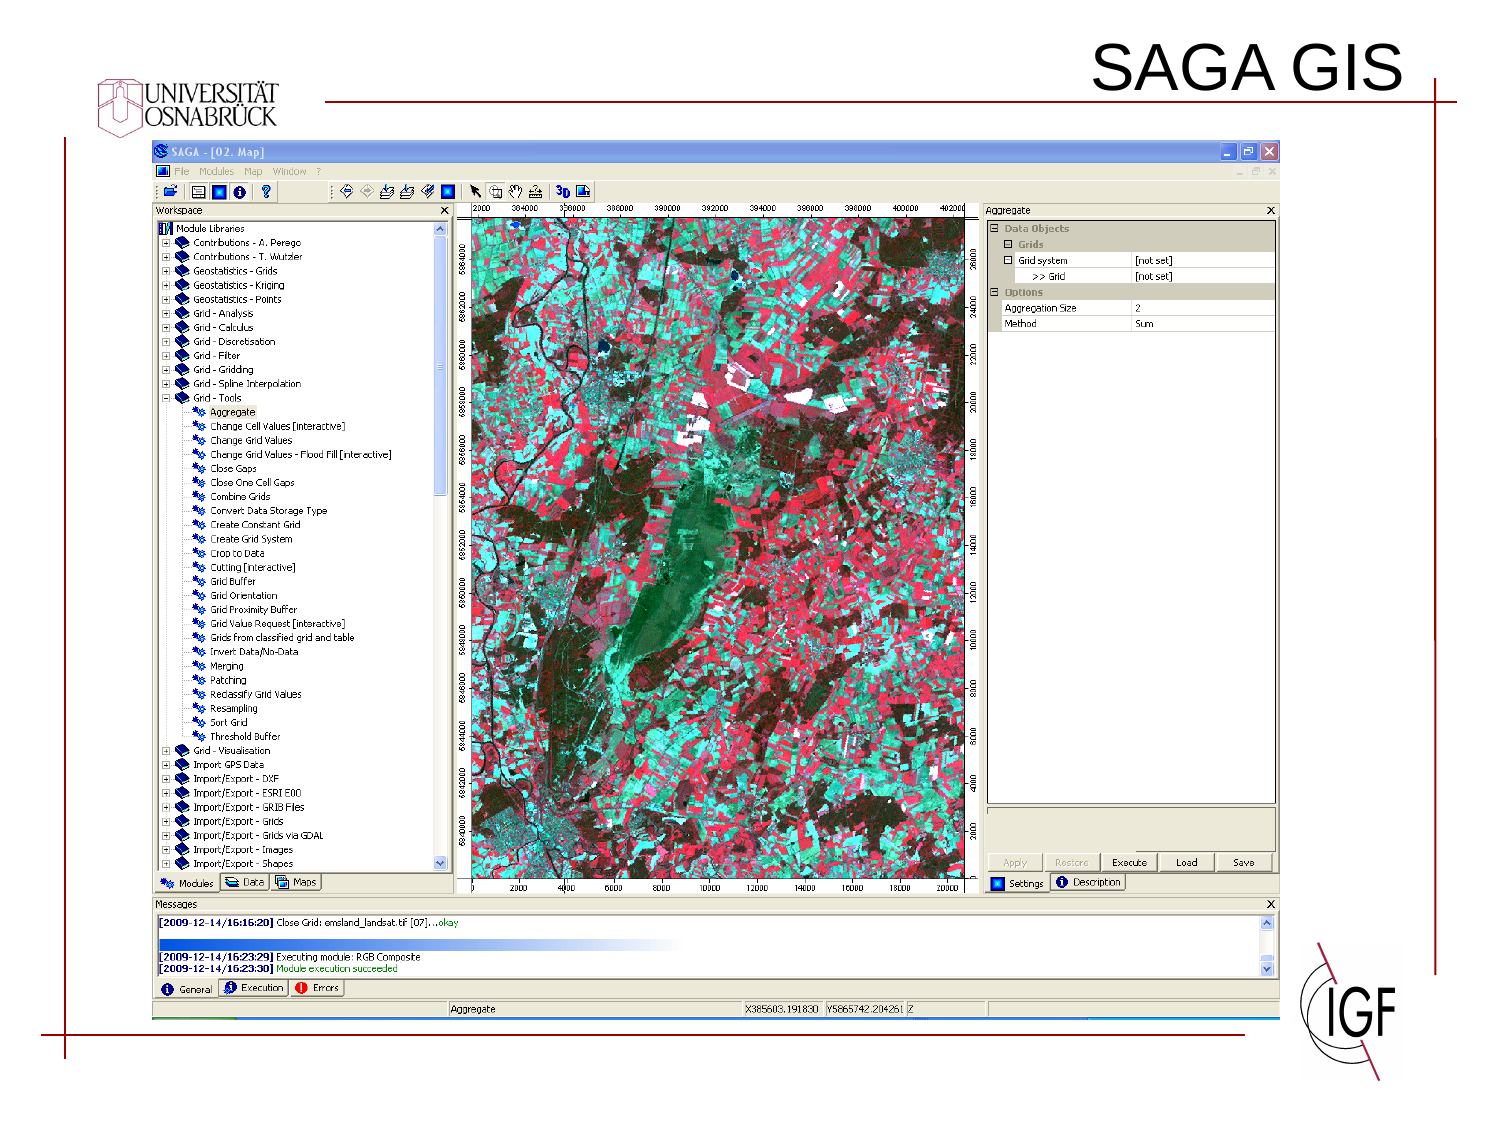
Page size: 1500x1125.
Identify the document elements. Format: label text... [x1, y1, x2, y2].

title SAGA GIS [520, 4, 1421, 130]
picture [152, 140, 1280, 1020]
picture [1300, 942, 1404, 1081]
picture [97, 79, 279, 138]
